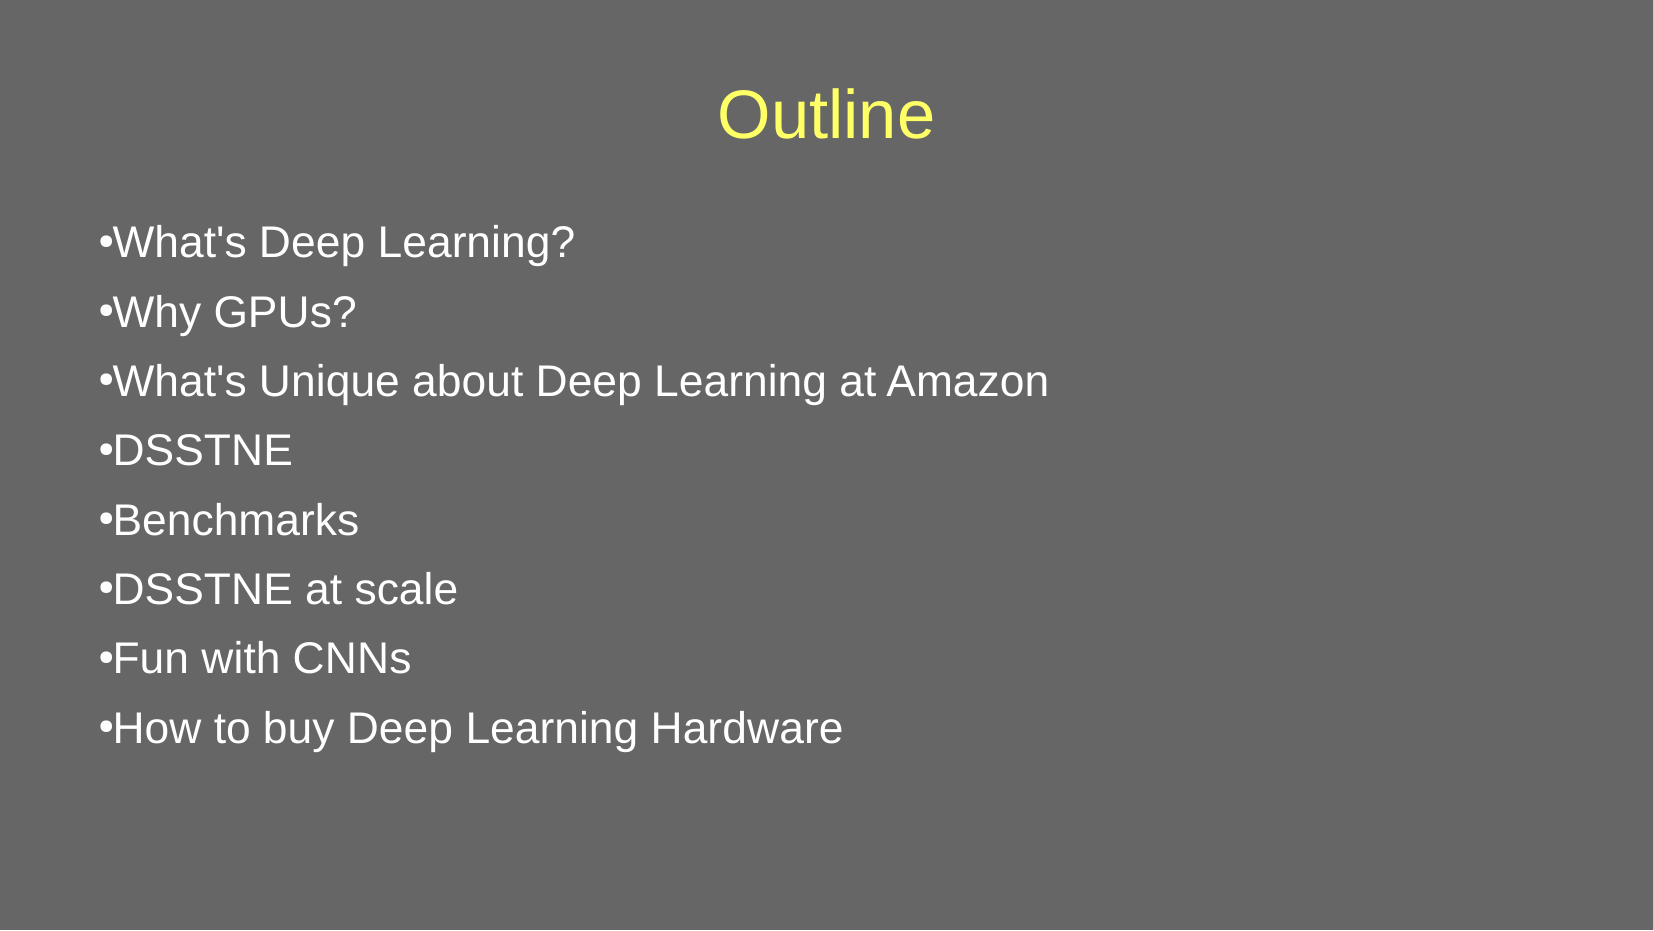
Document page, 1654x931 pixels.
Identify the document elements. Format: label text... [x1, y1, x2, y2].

title Outline [82, 36, 1571, 193]
list What's Deep Learning? Why GPUs? What's Unique about Deep Learning at Amazon DSSTNE Benchmarks DSSTNE at scale Fun with CNNs How to buy Deep Learning Hardware [82, 217, 1571, 757]
